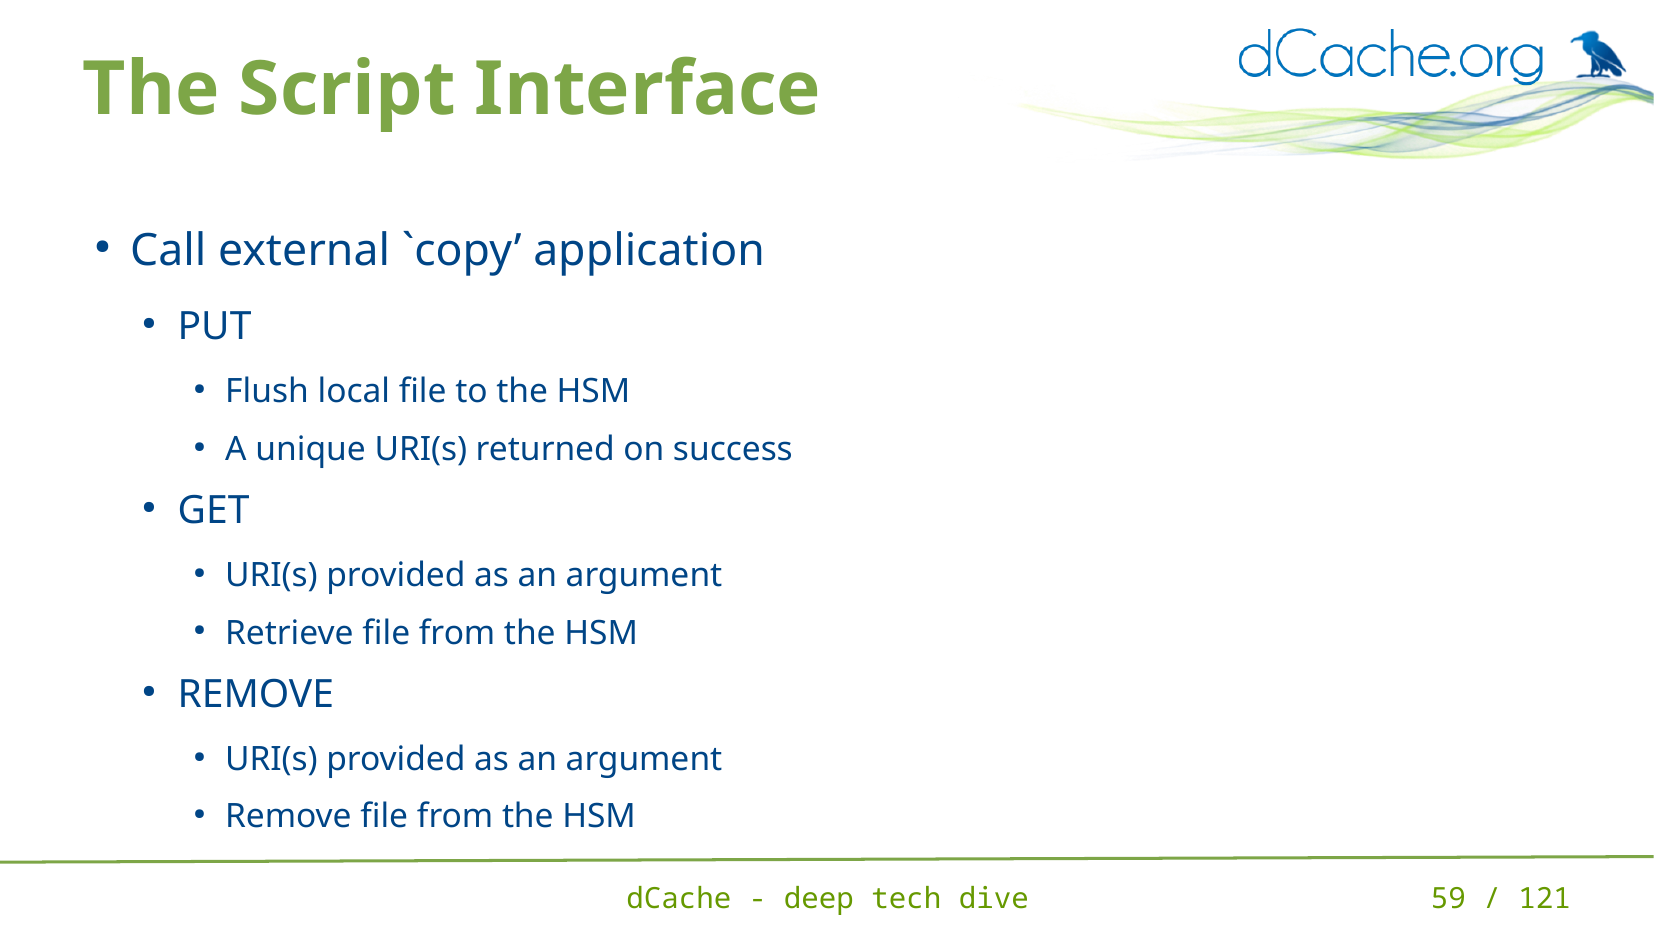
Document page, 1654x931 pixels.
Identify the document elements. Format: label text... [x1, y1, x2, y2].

title The Script Interface [82, 40, 1605, 131]
list Call external `copy’ application PUT Flush local file to the HSM A unique URI(s) returned on success GET URI(s) provided as an argument Retrieve file from the HSM REMOVE URI(s) provided as an argument Remove file from the HSM [82, 217, 1571, 839]
picture [956, 16, 1654, 169]
